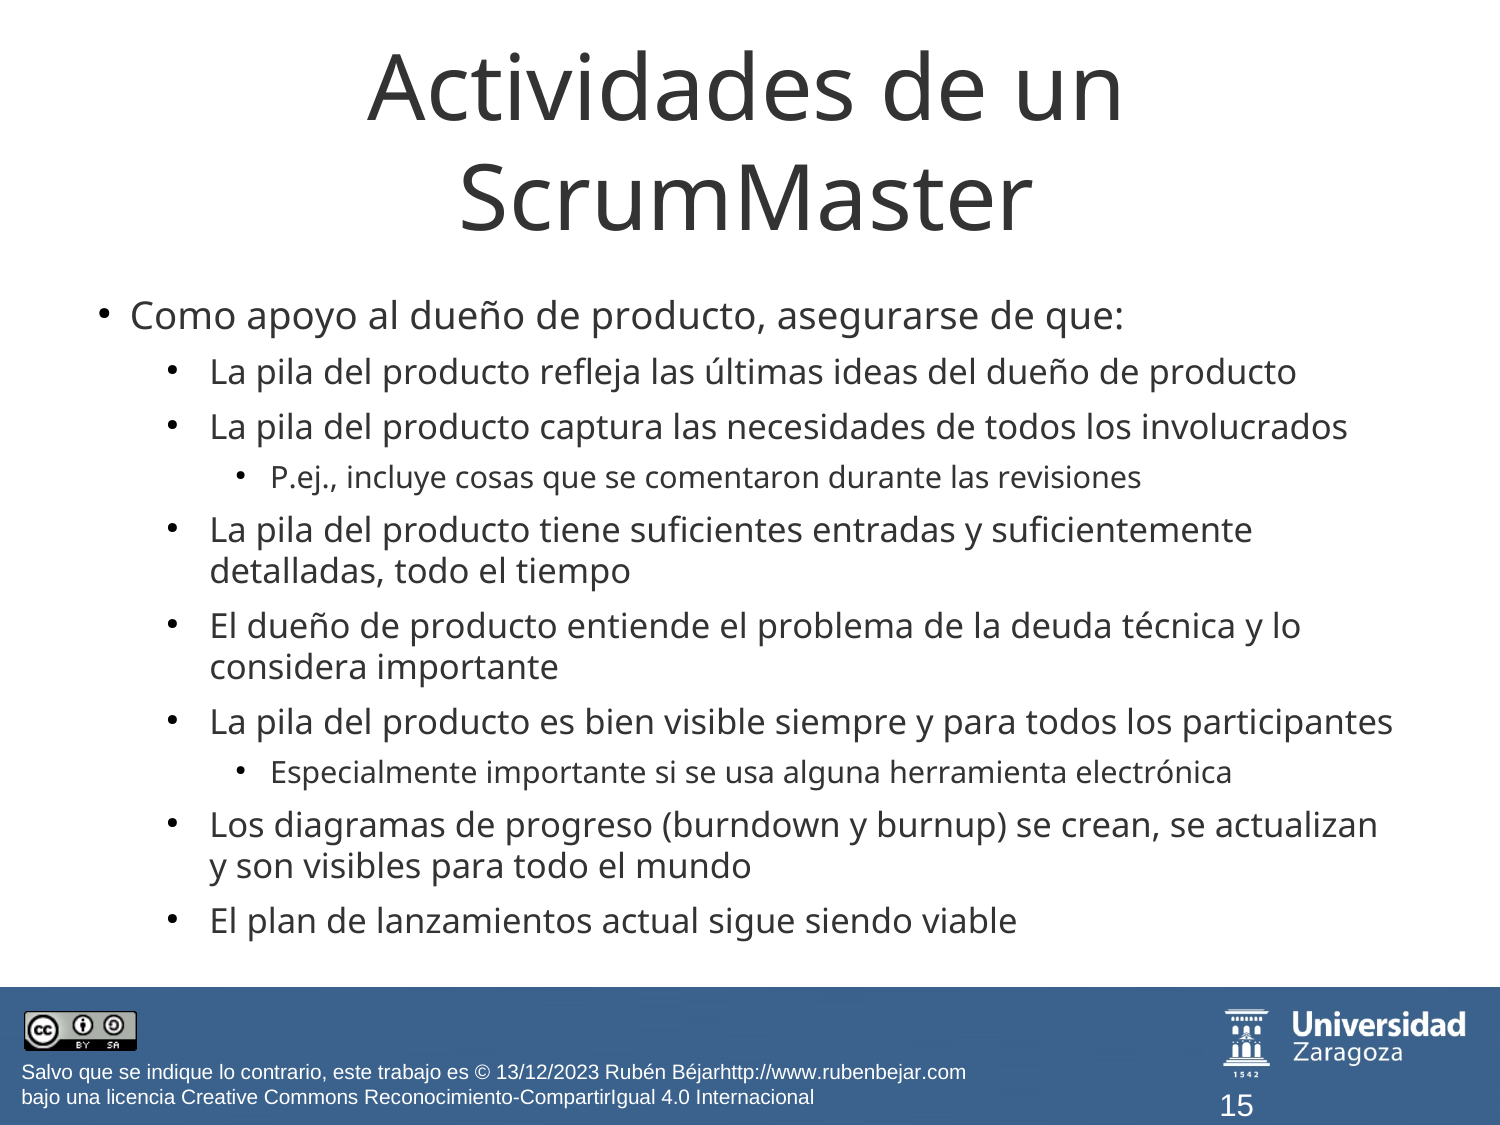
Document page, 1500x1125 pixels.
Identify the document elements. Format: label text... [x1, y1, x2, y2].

title Actividades de un ScrumMaster [74, 21, 1420, 257]
picture [0, 987, 1500, 1125]
list Como apoyo al dueño de producto, asegurarse de que: La pila del producto refleja las últimas ideas del dueño de producto La pila del producto captura las necesidades de todos los involucrados P.ej., incluye cosas que se comentaron durante las revisiones La pila del producto tiene suficientes entradas y suficientemente detalladas, todo el tiempo El dueño de producto entiende el problema de la deuda técnica y lo considera importante La pila del producto es bien visible siempre y para todos los participantes Especialmente importante si se usa alguna herramienta electrónica Los diagramas de progreso (burndown y burnup) se crean, se actualizan y son visibles para todo el mundo El plan de lanzamientos actual sigue siendo viable [82, 283, 1418, 957]
